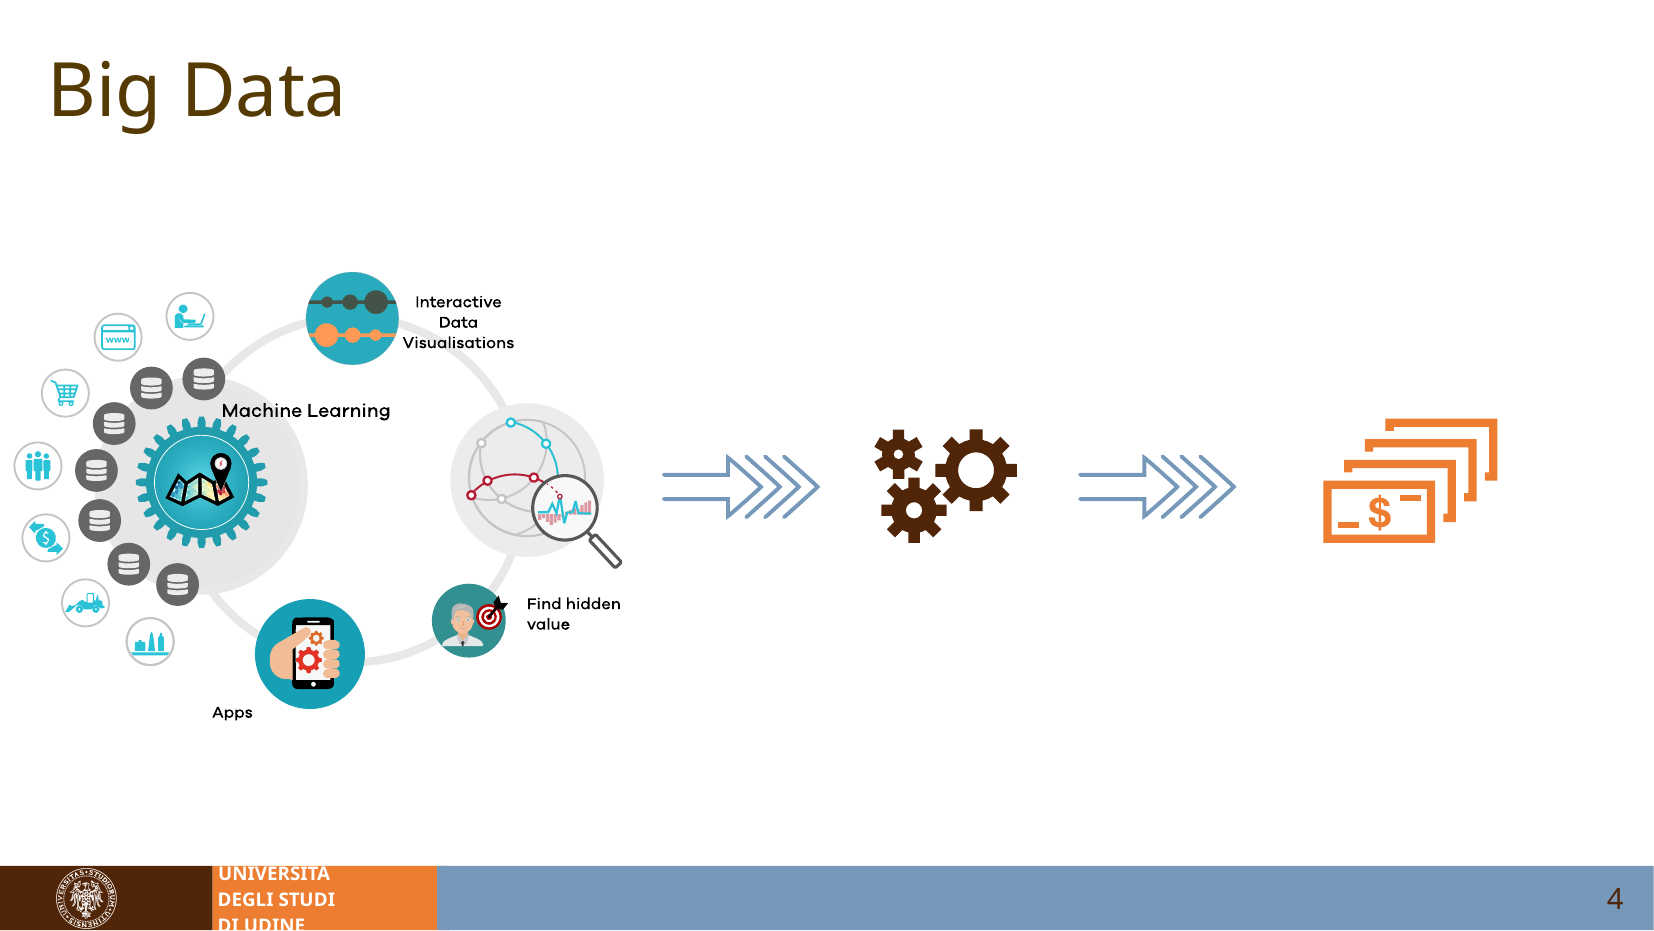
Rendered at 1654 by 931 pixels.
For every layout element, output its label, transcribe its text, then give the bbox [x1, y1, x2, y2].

picture [13, 266, 650, 721]
picture [874, 401, 1025, 544]
picture [661, 425, 836, 520]
text_box Big Data [33, 33, 1438, 139]
picture [1322, 401, 1515, 544]
picture [1077, 425, 1252, 520]
picture [53, 865, 119, 931]
